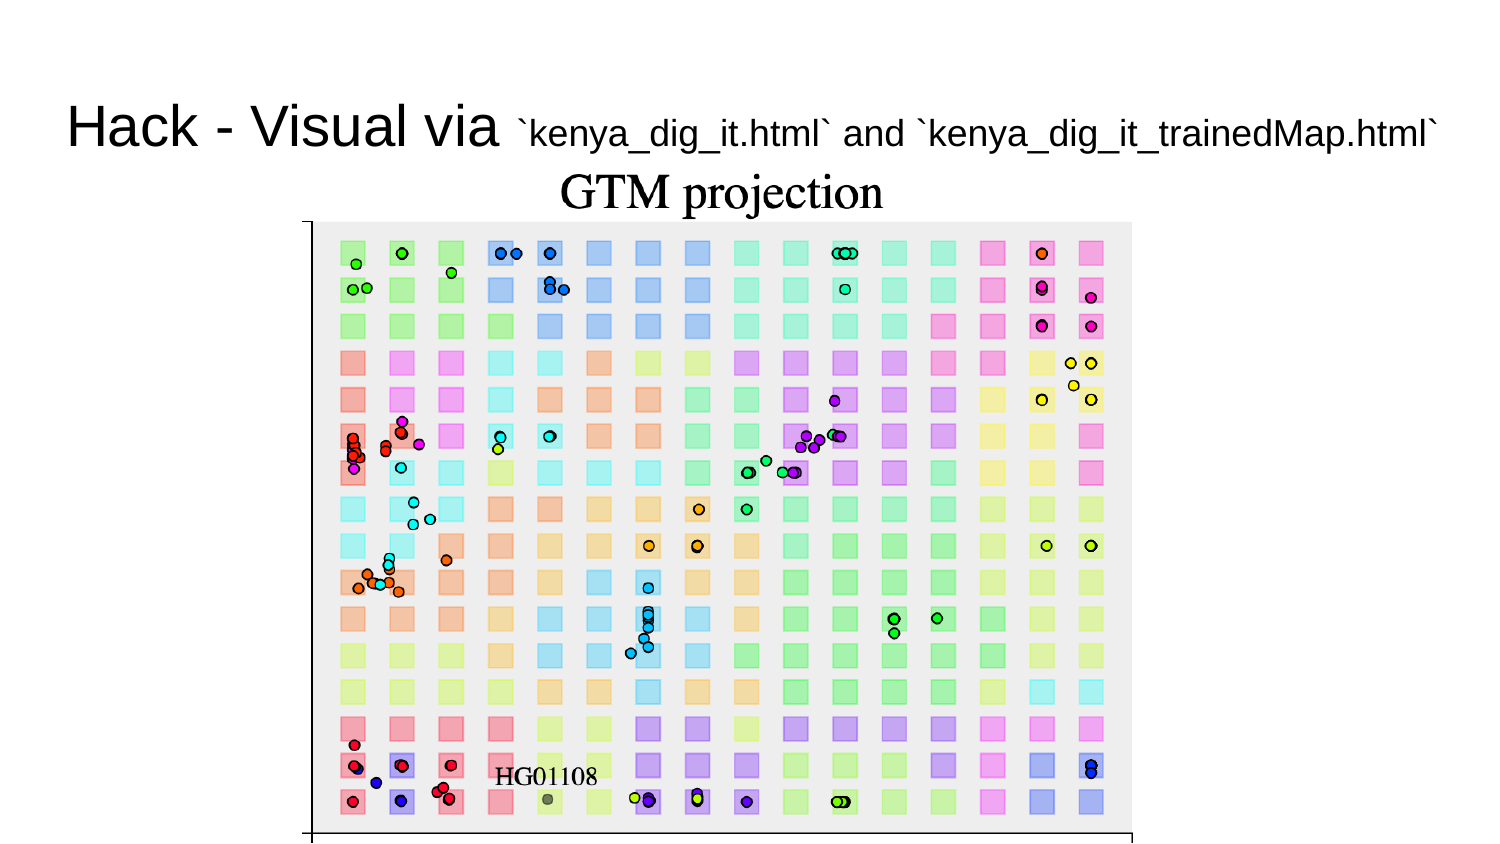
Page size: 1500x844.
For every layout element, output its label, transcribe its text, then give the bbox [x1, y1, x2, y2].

picture [275, 167, 1170, 844]
title Hack - Visual via `kenya_dig_it.html` and `kenya_dig_it_trainedMap.html` [51, 72, 1476, 167]
